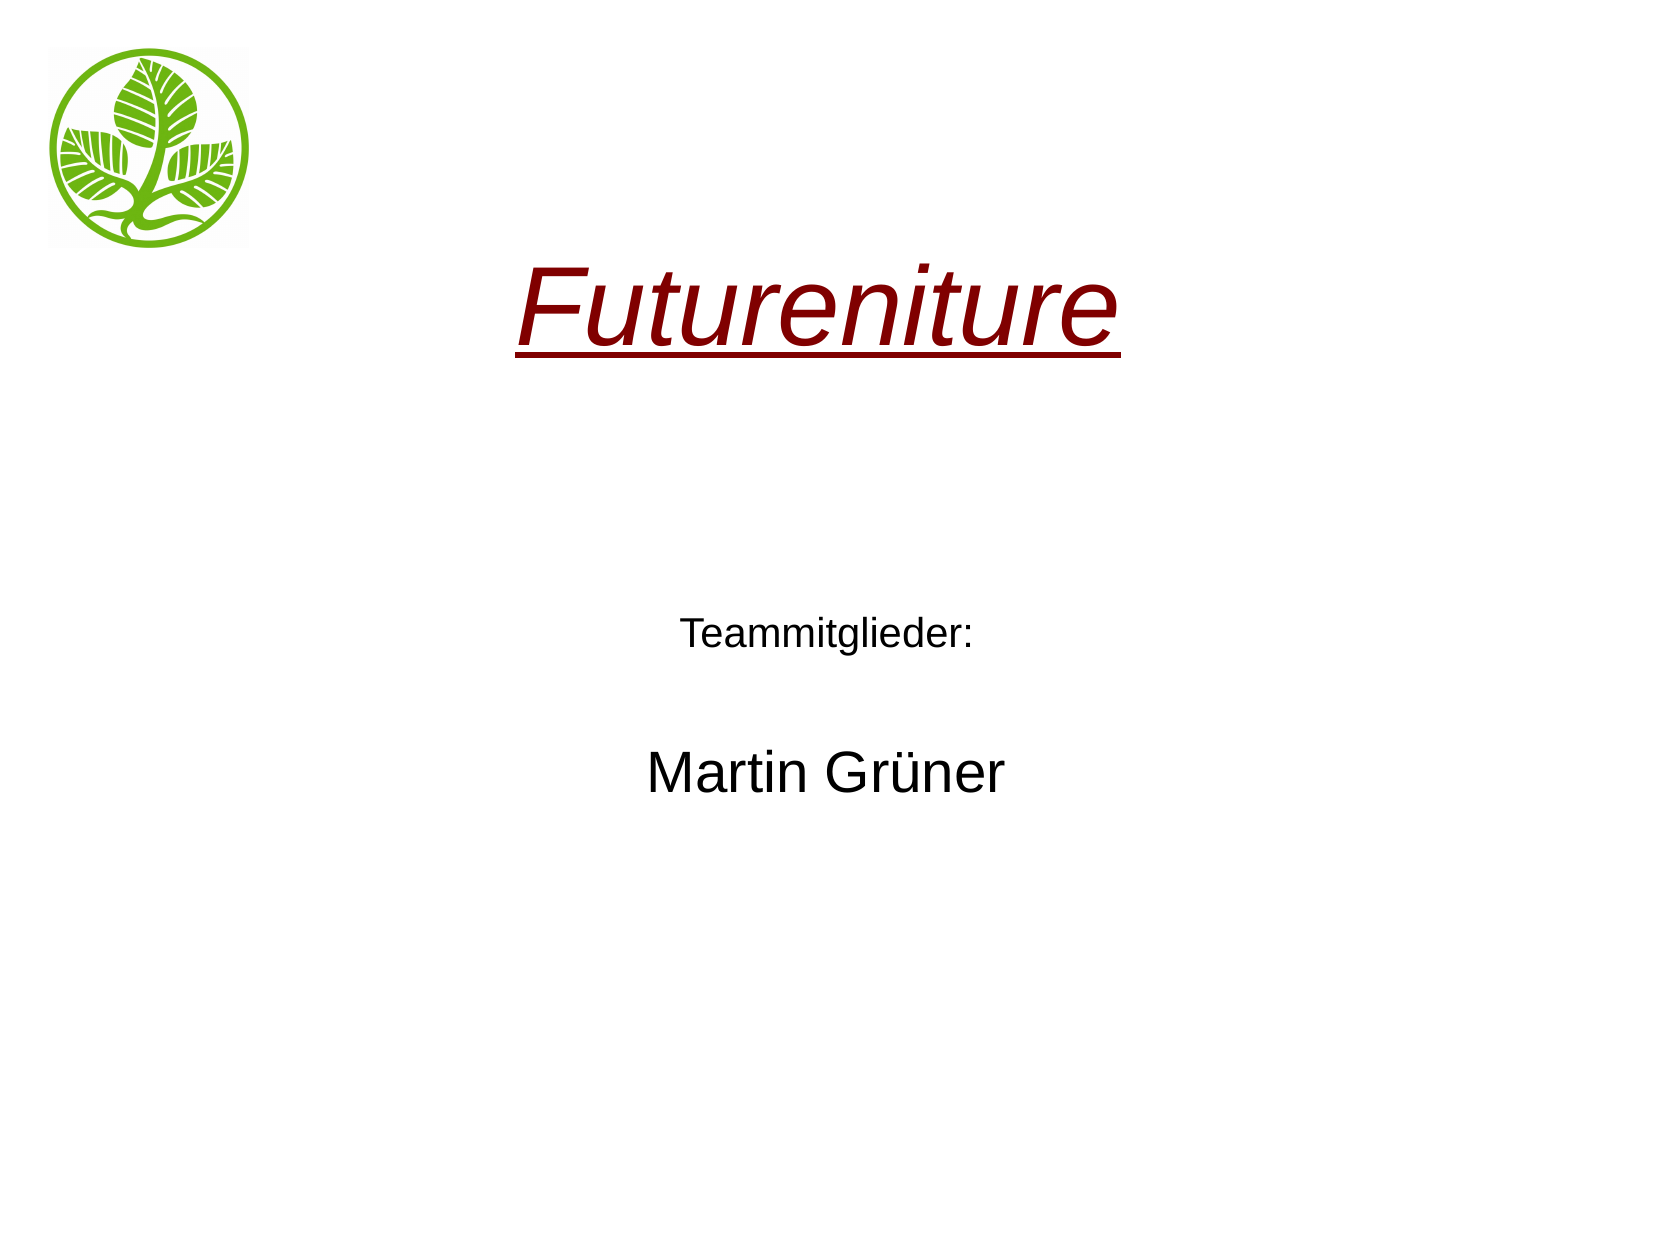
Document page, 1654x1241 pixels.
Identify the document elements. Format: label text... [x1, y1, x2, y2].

picture [48, 47, 249, 249]
text_box Teammitglieder: Martin Grüner [631, 602, 1022, 813]
text_box Futureniture [500, 236, 1154, 378]
